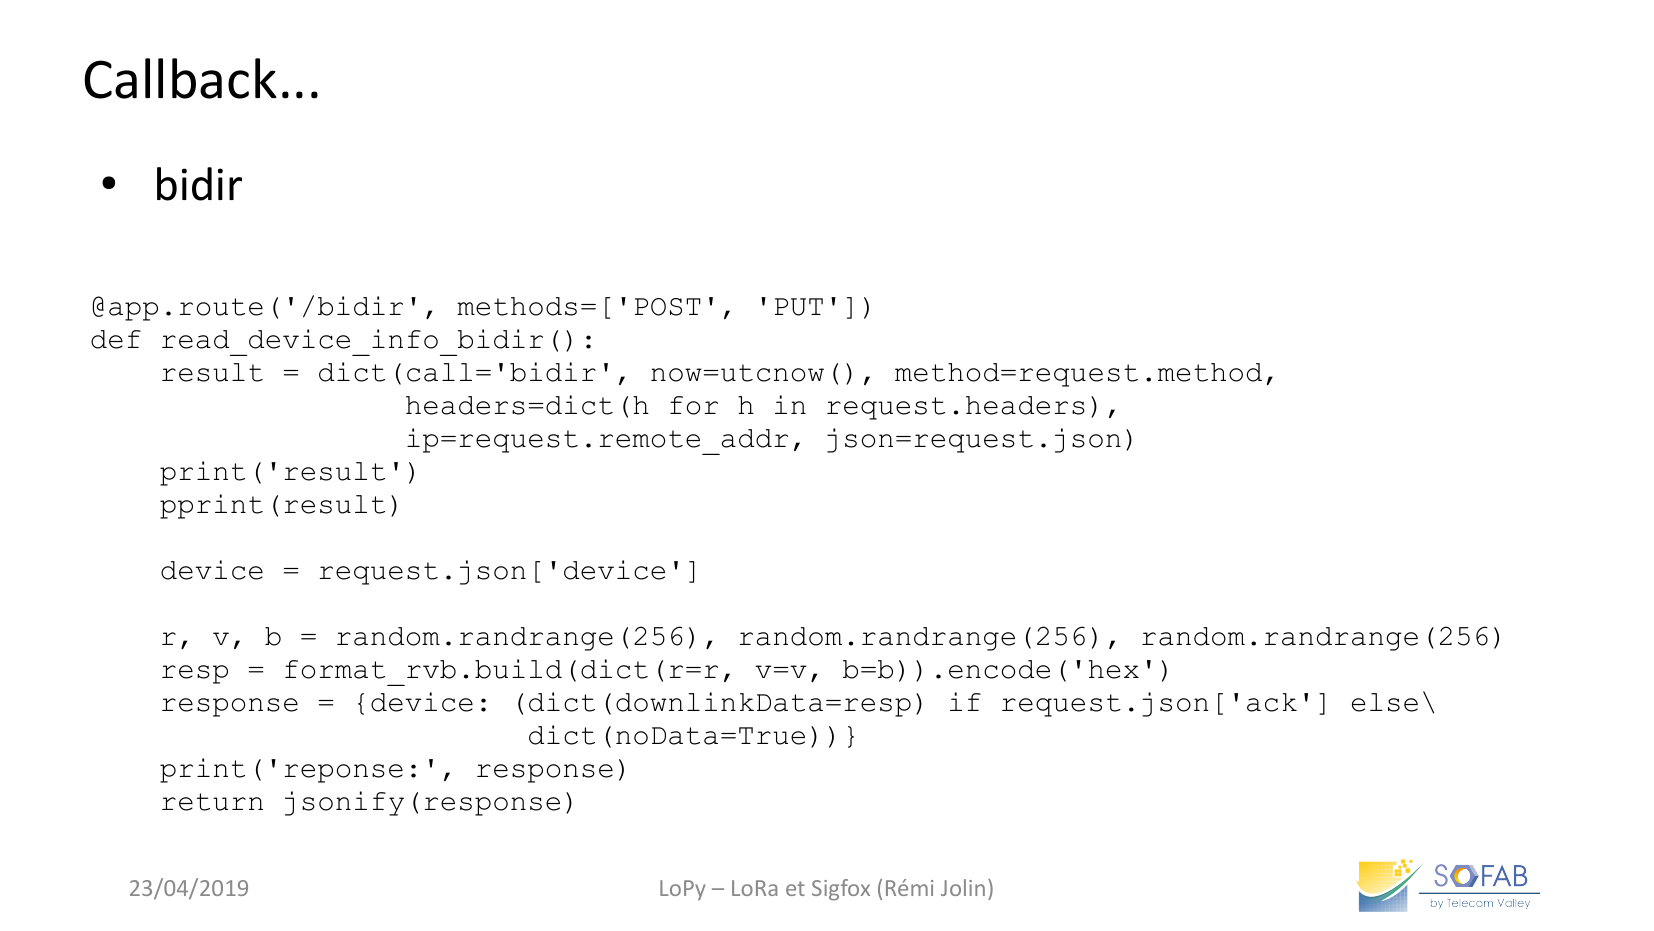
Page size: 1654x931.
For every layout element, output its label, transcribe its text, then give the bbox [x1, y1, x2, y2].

list bidir [82, 165, 1571, 283]
title Callback... [82, 37, 1571, 130]
text_box @app.route('/bidir', methods=['POST', 'PUT']) def read_device_info_bidir(): result = dict(call='bidir', now=utcnow(), method=request.method, headers=dict(h for h in request.headers), ip=request.remote_addr, json=request.json) print('result') pprint(result) device = request.json['device'] r, v, b = random.randrange(256), random.randrange(256), random.randrange(256) resp = format_rvb.build(dict(r=r, v=v, b=b)).encode('hex') response = {device: (dict(downlinkData=resp) if request.json['ack'] else\ dict(noData=True))} print('reponse:', response) return jsonify(response) [75, 283, 1642, 931]
